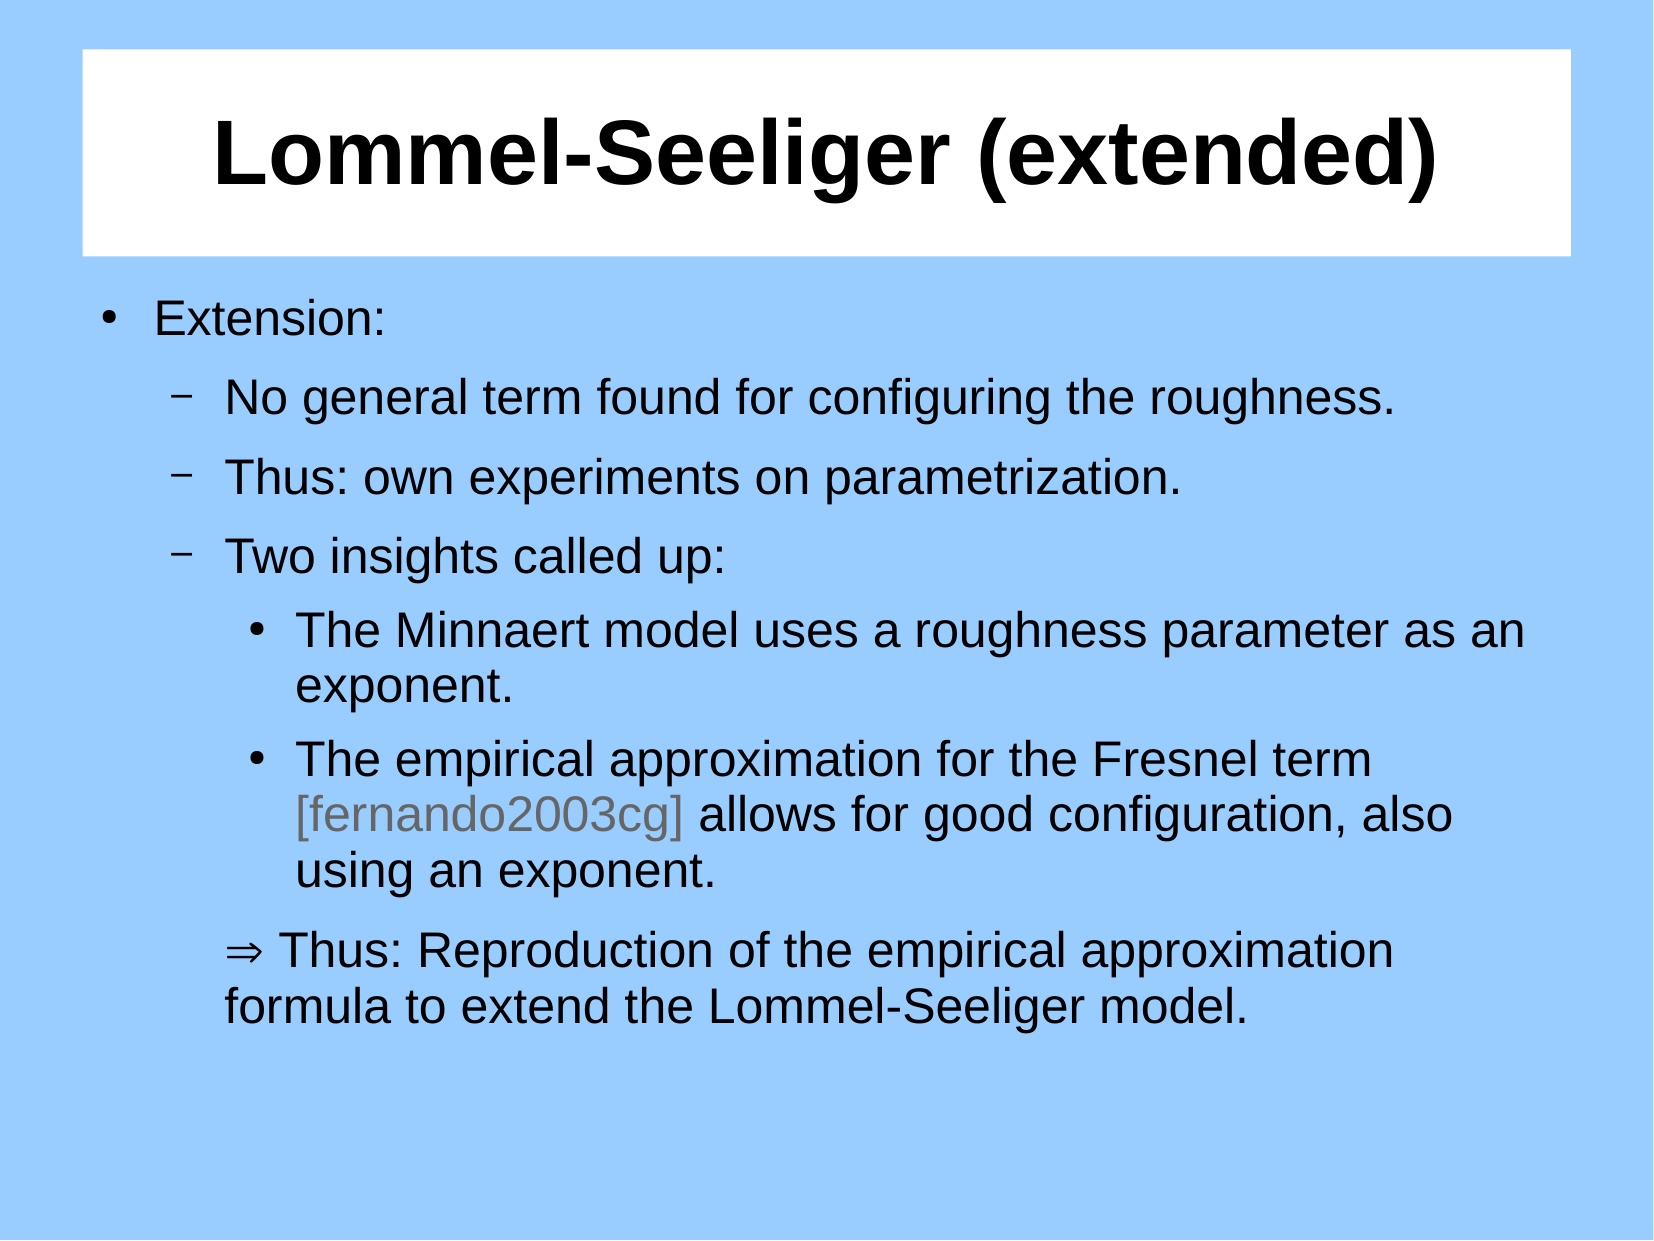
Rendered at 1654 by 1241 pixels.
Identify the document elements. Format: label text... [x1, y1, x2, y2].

title Lommel-Seeliger (extended) [82, 49, 1571, 257]
list Extension: No general term found for configuring the roughness. Thus: own experiments on parametrization. Two insights called up: The Minnaert model uses a roughness parameter as an exponent. The empirical approximation for the Fresnel term [fernando2003cg] allows for good configuration, also using an exponent.  Thus: Reproduction of the empirical approximation formula to extend the Lommel-Seeliger model. [82, 290, 1571, 1170]
